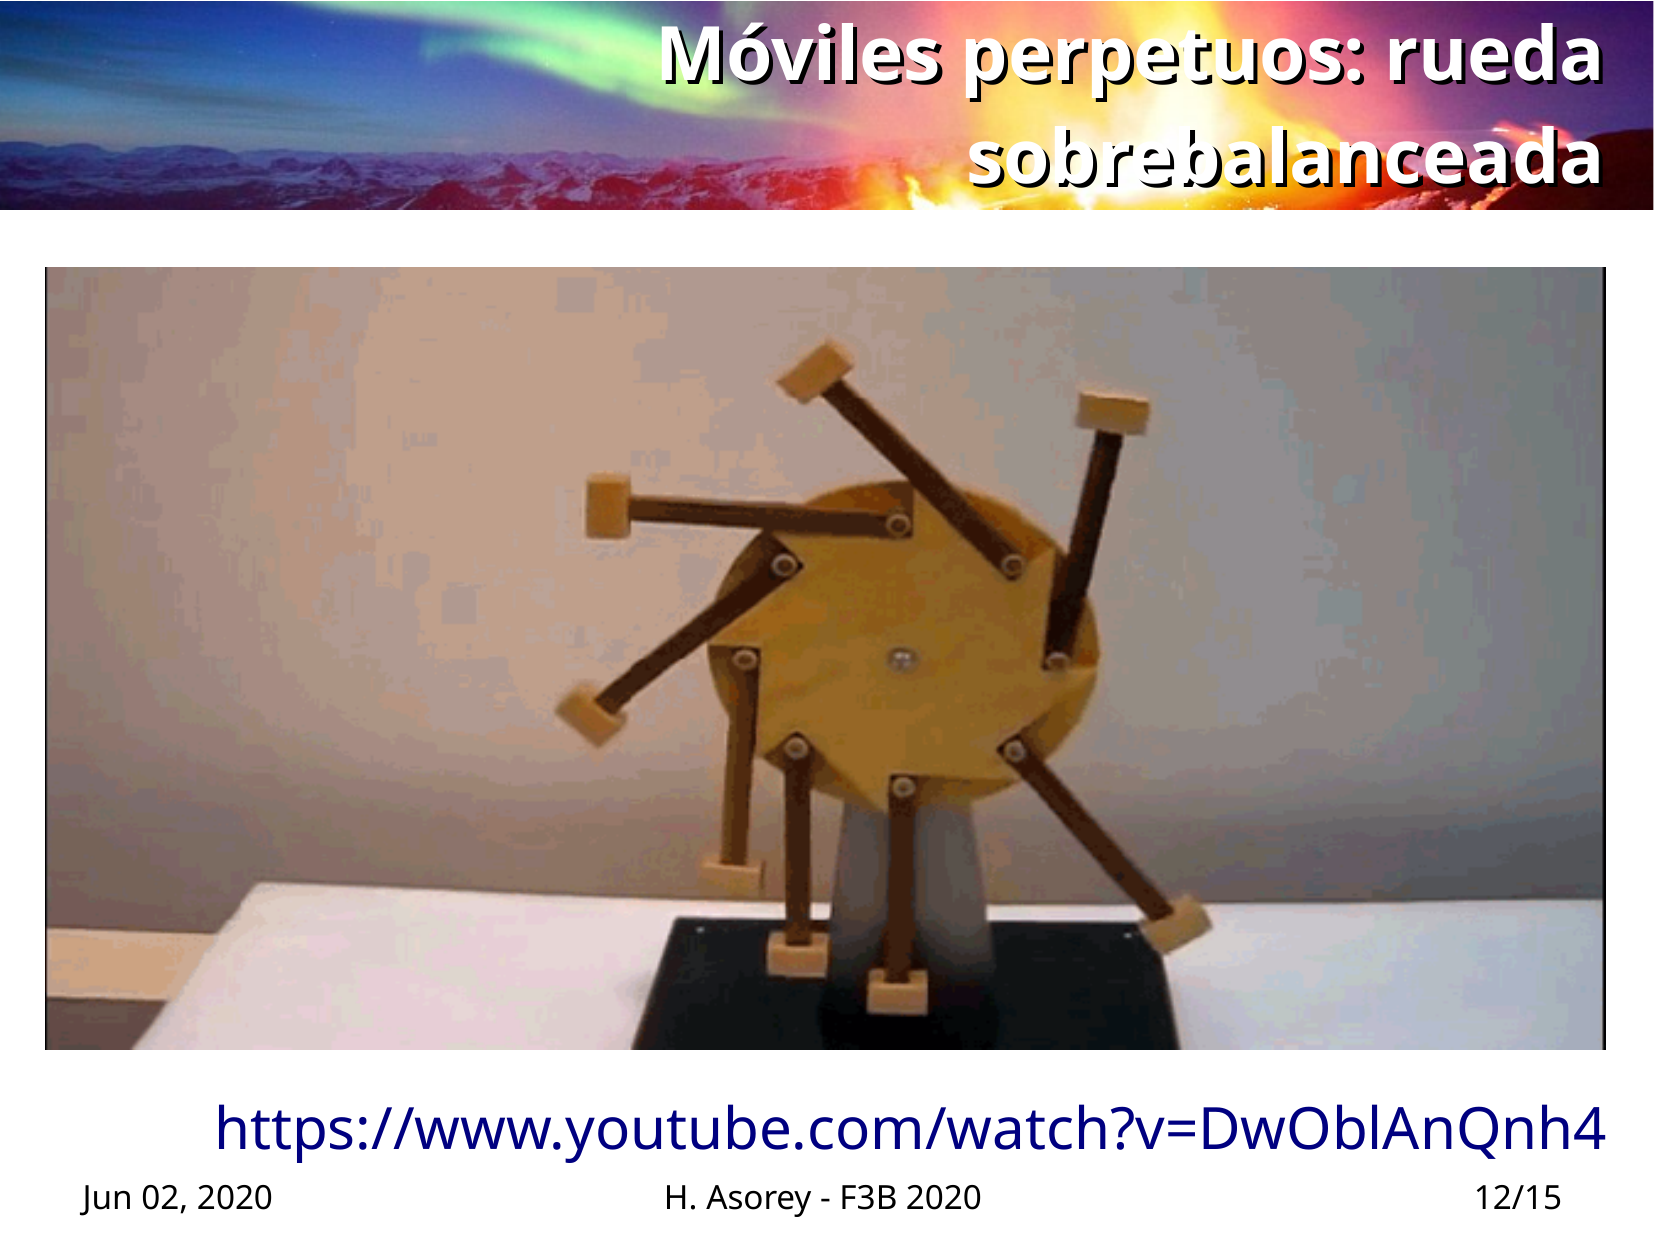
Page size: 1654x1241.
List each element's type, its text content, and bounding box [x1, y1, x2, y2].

title Móviles perpetuos: rueda sobrebalanceada [45, 15, 1606, 191]
picture [0, 1, 1654, 210]
picture [45, 267, 1606, 1051]
text_box https://www.youtube.com/watch?v=DwOblAnQnh4 [199, 1080, 1531, 1166]
